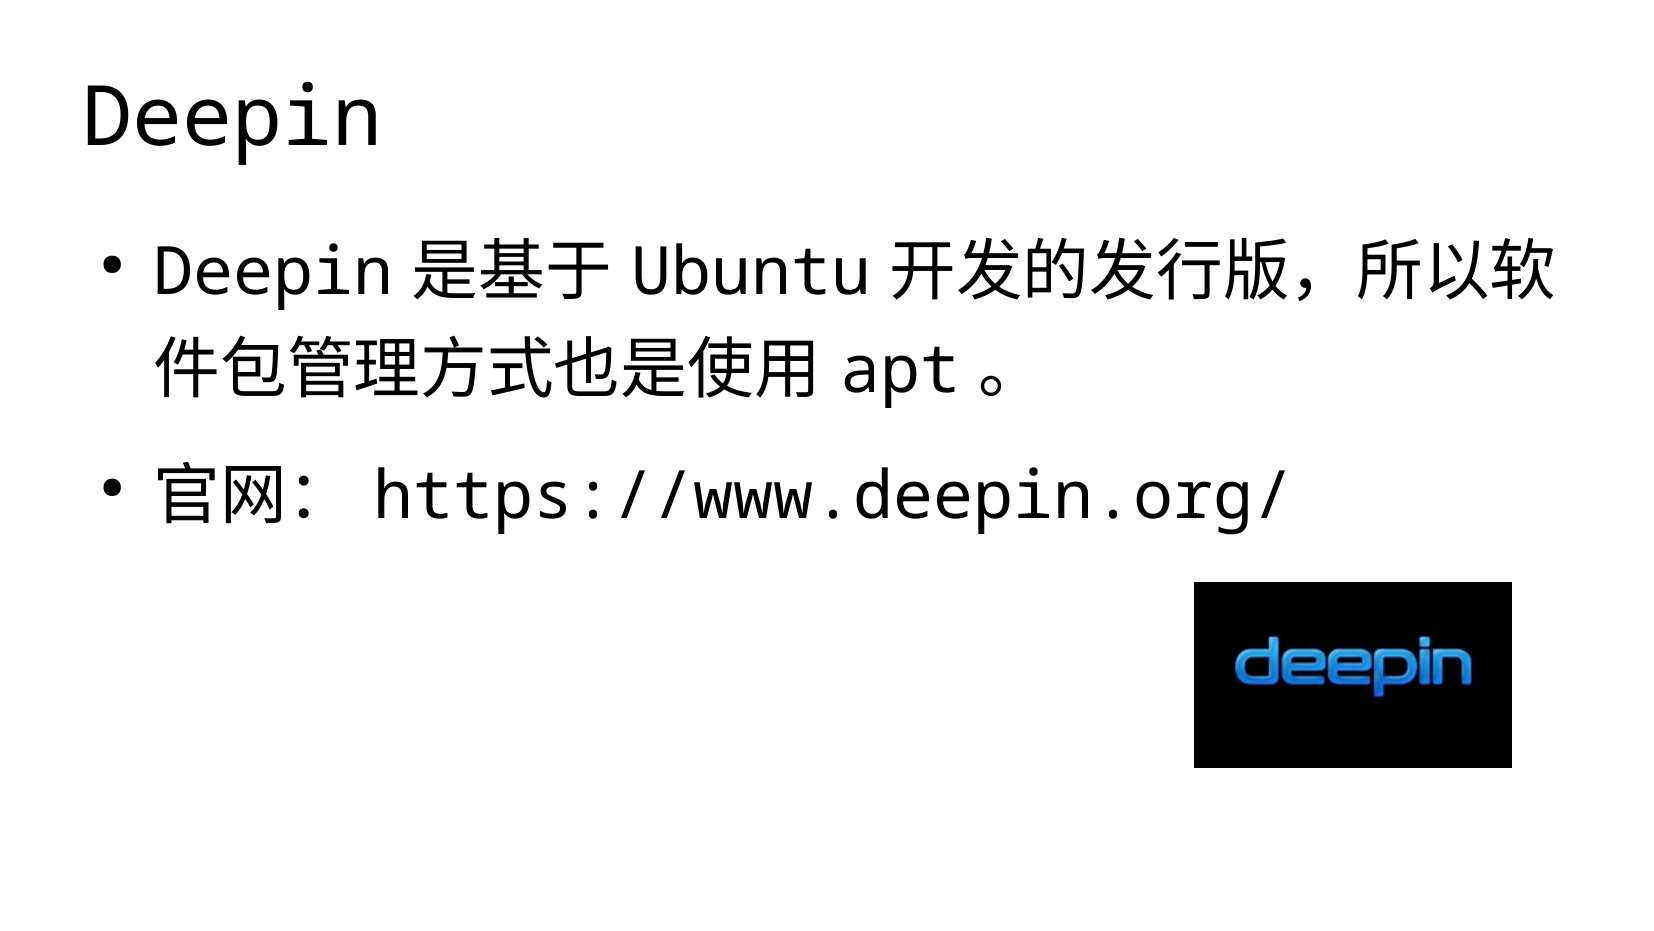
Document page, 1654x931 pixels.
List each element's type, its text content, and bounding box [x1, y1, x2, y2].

title Deepin [82, 37, 1571, 189]
list Deepin是基于Ubuntu开发的发行版，所以软件包管理方式也是使用apt。 官网：https://www.deepin.org/ [82, 217, 1571, 758]
picture [1194, 582, 1512, 768]
